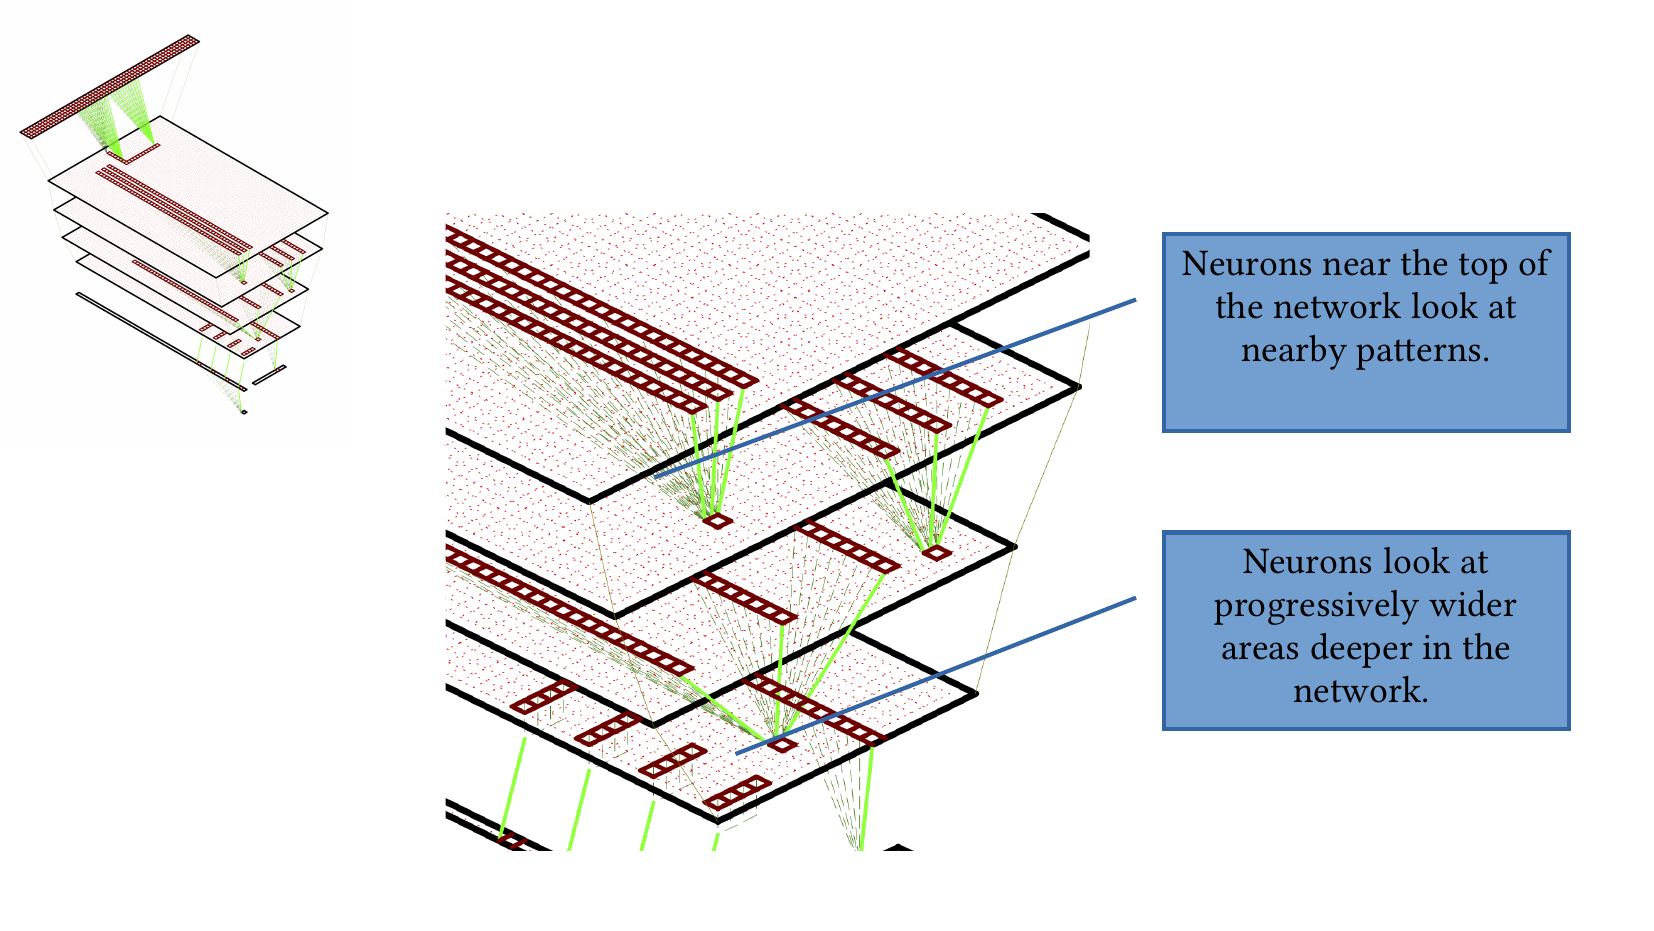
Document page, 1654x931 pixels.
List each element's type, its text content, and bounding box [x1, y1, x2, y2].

picture [445, 213, 1090, 851]
picture [0, 0, 348, 450]
text_box Neurons near the top of the network look at nearby patterns. [1164, 234, 1569, 431]
text_box Neurons look at progressively wider areas deeper in the network. [1164, 533, 1569, 729]
